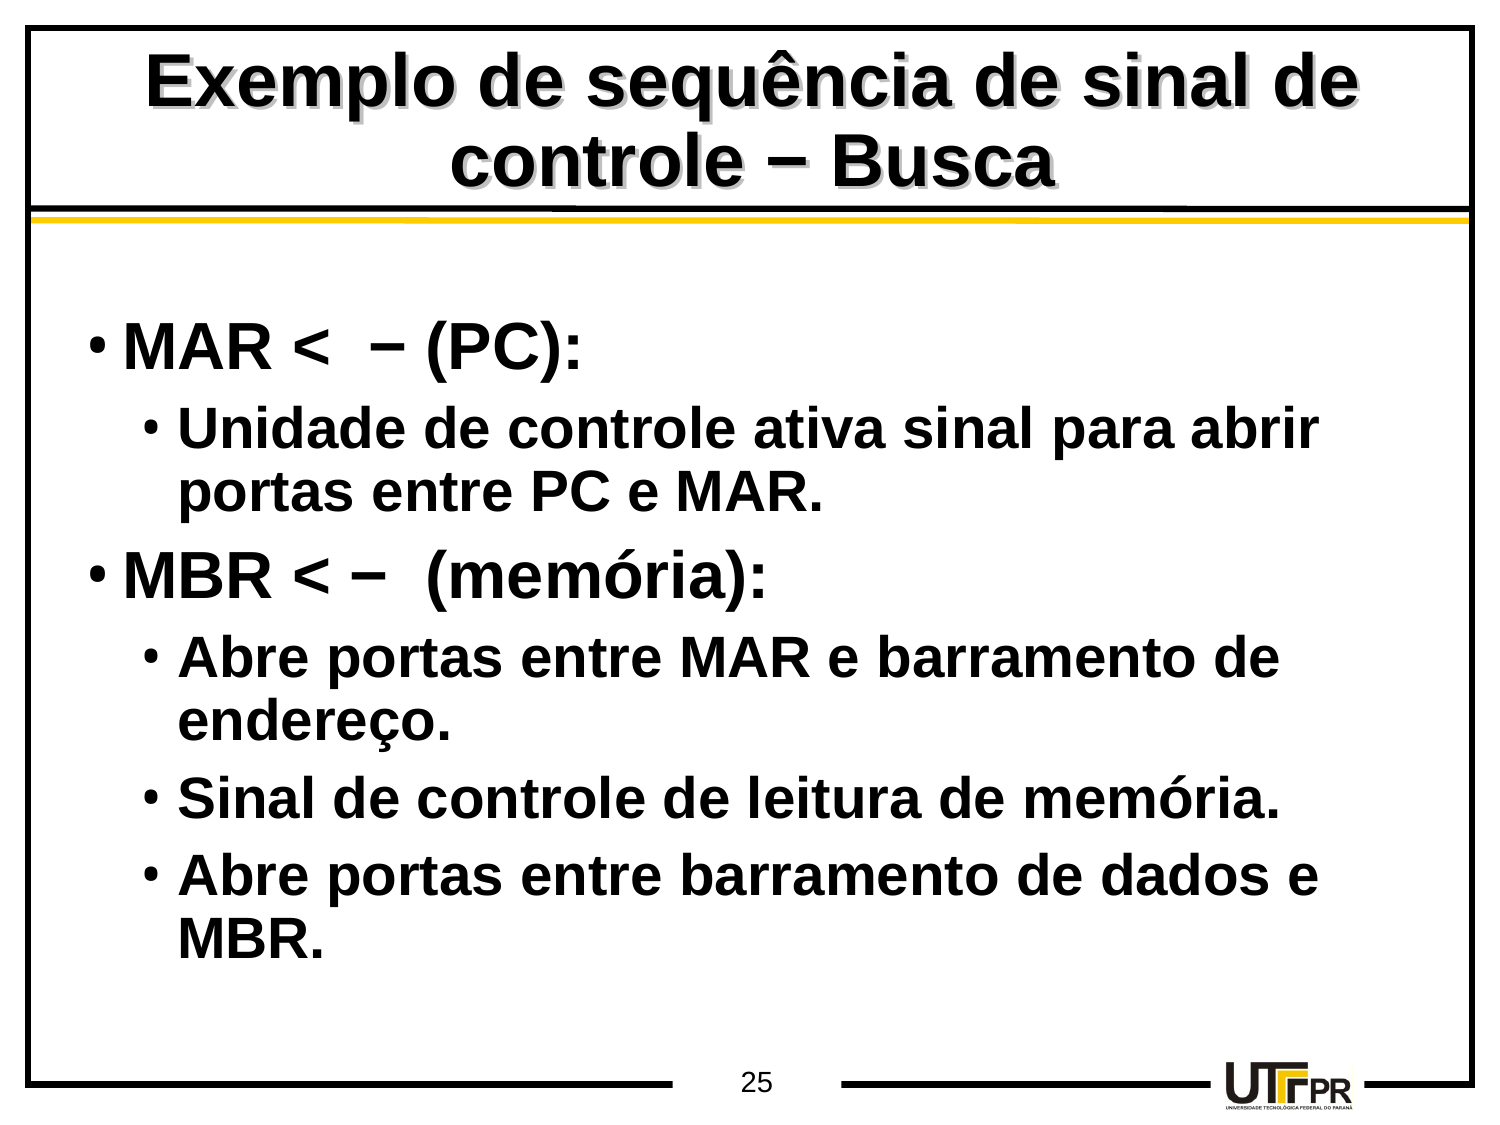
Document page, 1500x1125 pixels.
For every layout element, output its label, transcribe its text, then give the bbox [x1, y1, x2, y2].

title Exemplo de sequência de sinal de controle − Busca [29, 38, 1477, 211]
picture [1225, 1062, 1353, 1110]
list MAR < − (PC): Unidade de controle ativa sinal para abrir portas entre PC e MAR. MBR < − (memória): Abre portas entre MAR e barramento de endereço. Sinal de controle de leitura de memória. Abre portas entre barramento de dados e MBR. [70, 304, 1421, 992]
